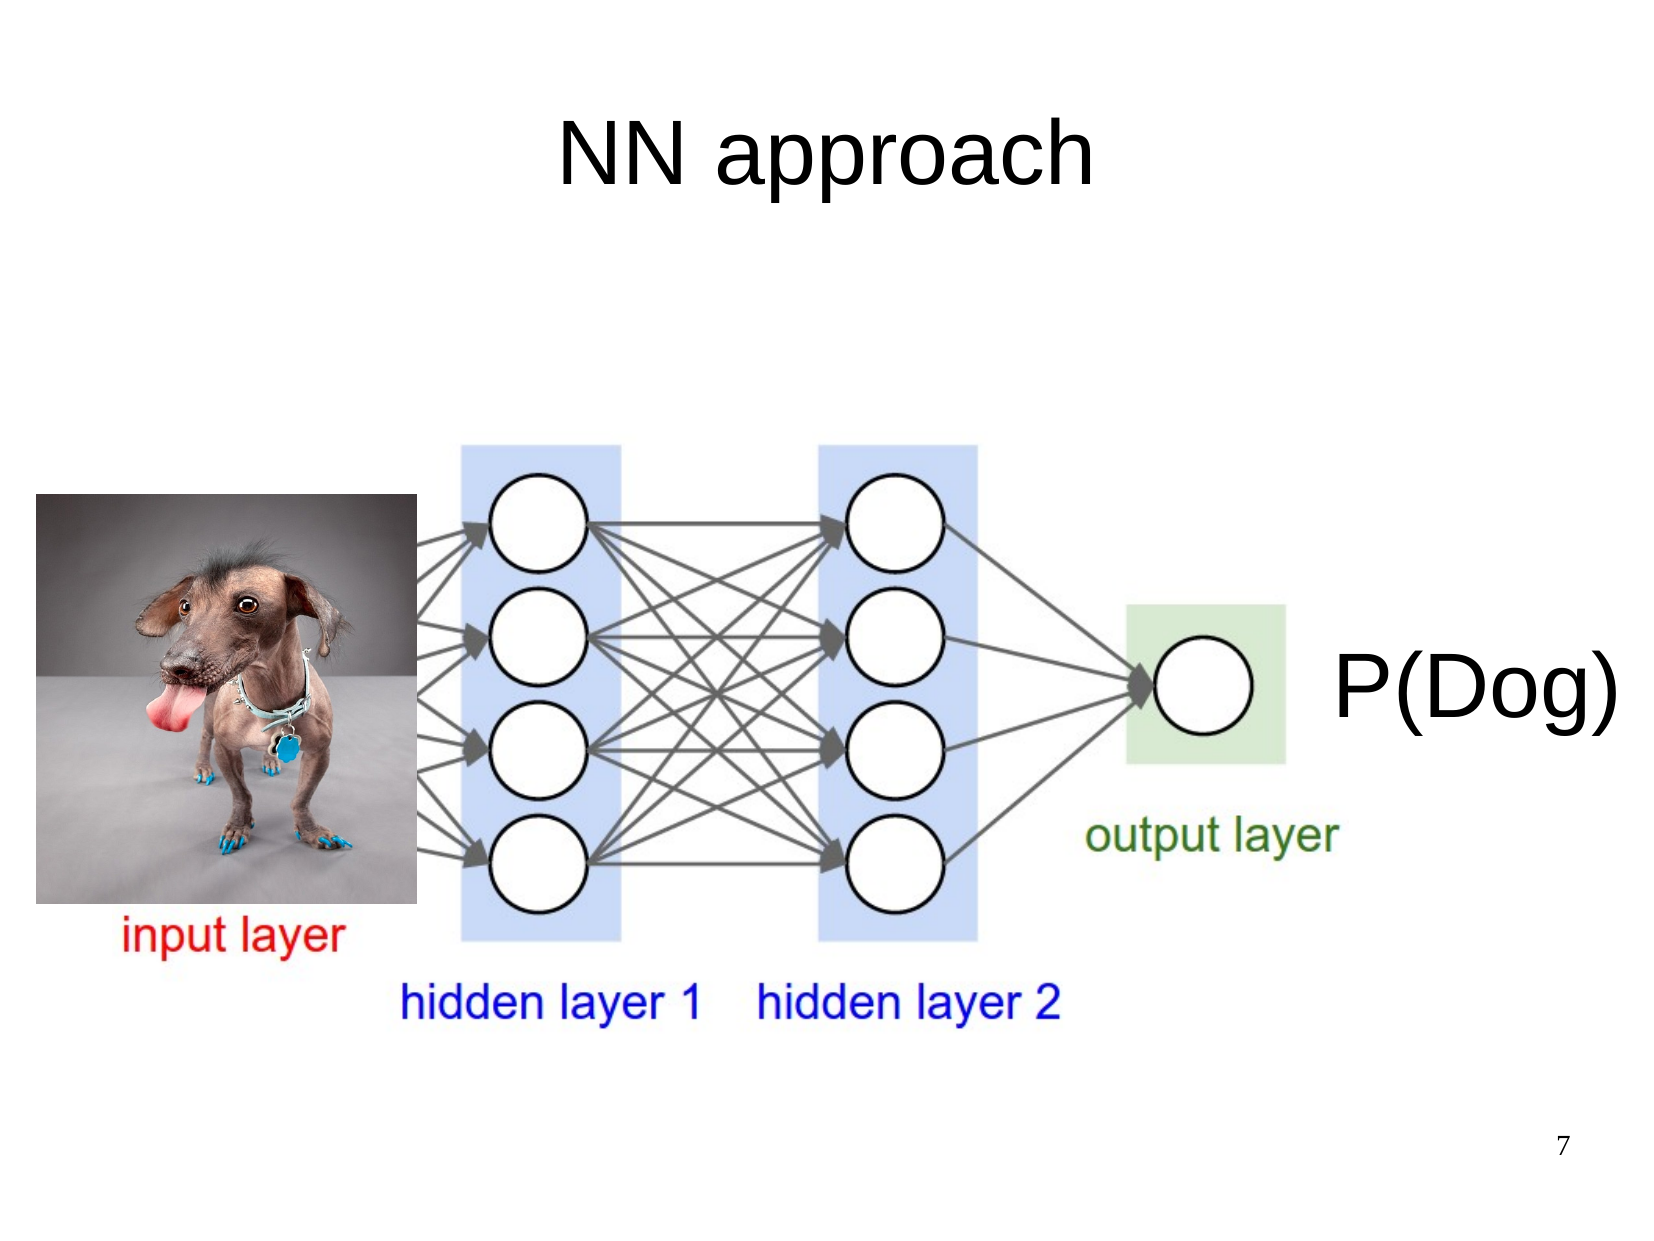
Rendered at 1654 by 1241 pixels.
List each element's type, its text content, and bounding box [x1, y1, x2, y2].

text_box P(Dog) [1202, 633, 1654, 737]
title NN approach [82, 49, 1571, 257]
picture [36, 431, 1349, 1038]
